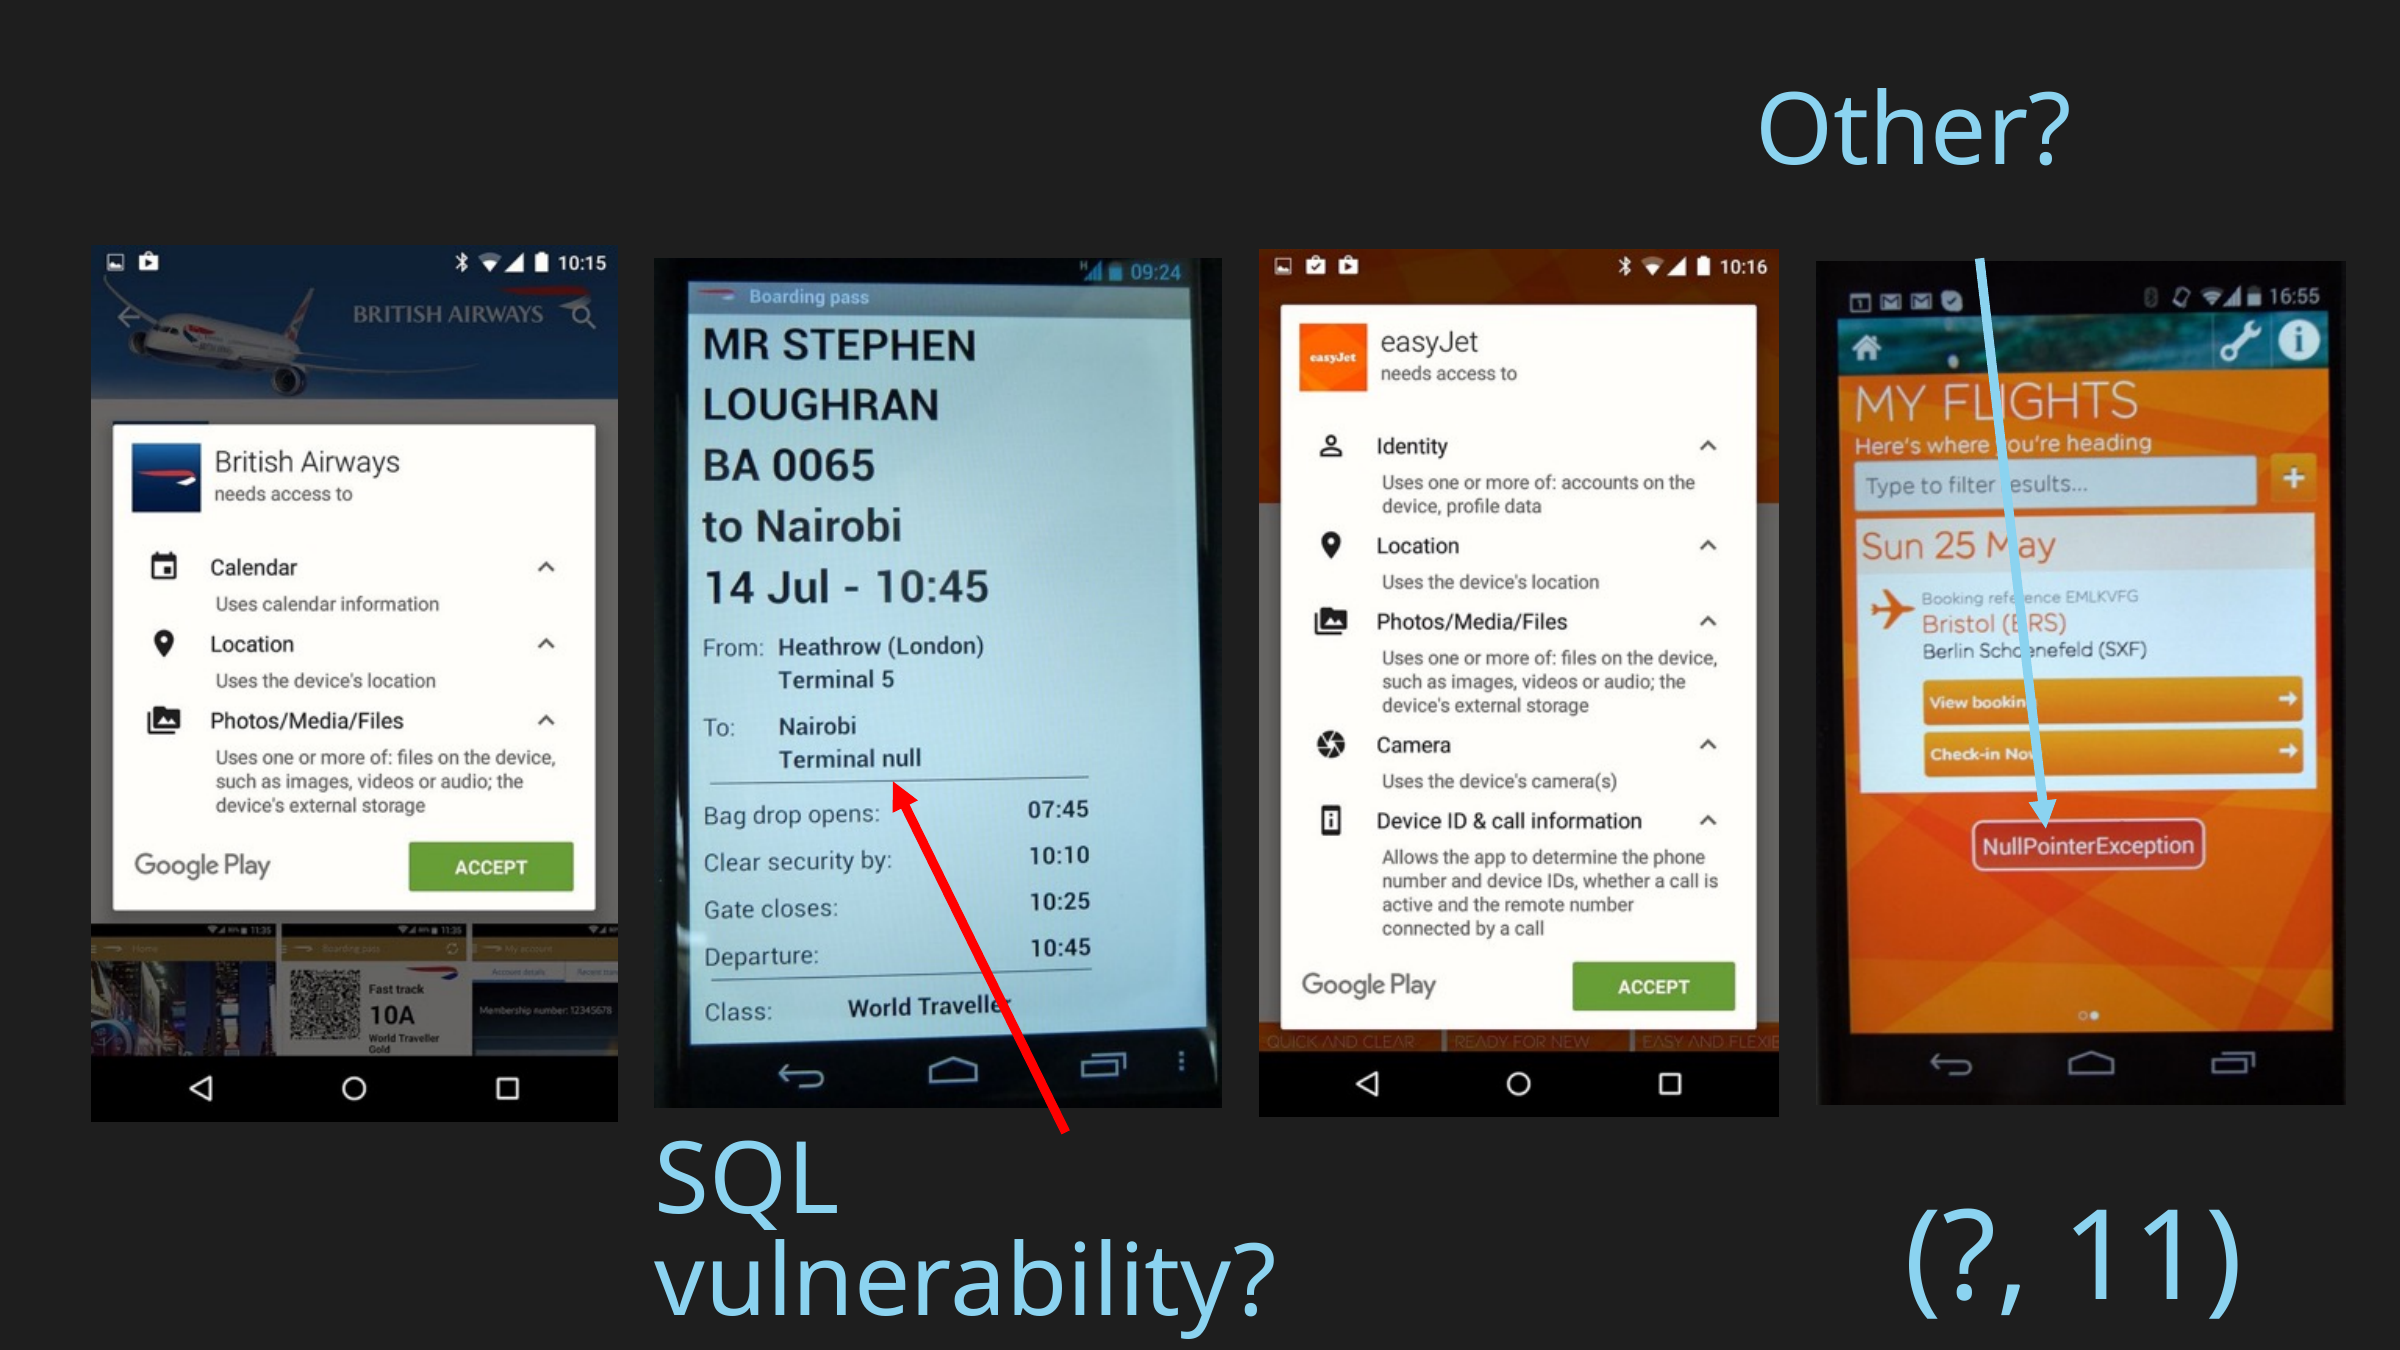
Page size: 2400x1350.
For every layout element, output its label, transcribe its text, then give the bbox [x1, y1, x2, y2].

text_box Other? [1755, 83, 2322, 186]
picture [1259, 249, 1779, 1117]
picture [91, 245, 618, 1122]
picture [654, 258, 1222, 1108]
text_box (?, 11) [1889, 1167, 2258, 1333]
text_box SQL vulnerability? [654, 1132, 1477, 1337]
picture [1816, 261, 2346, 1105]
